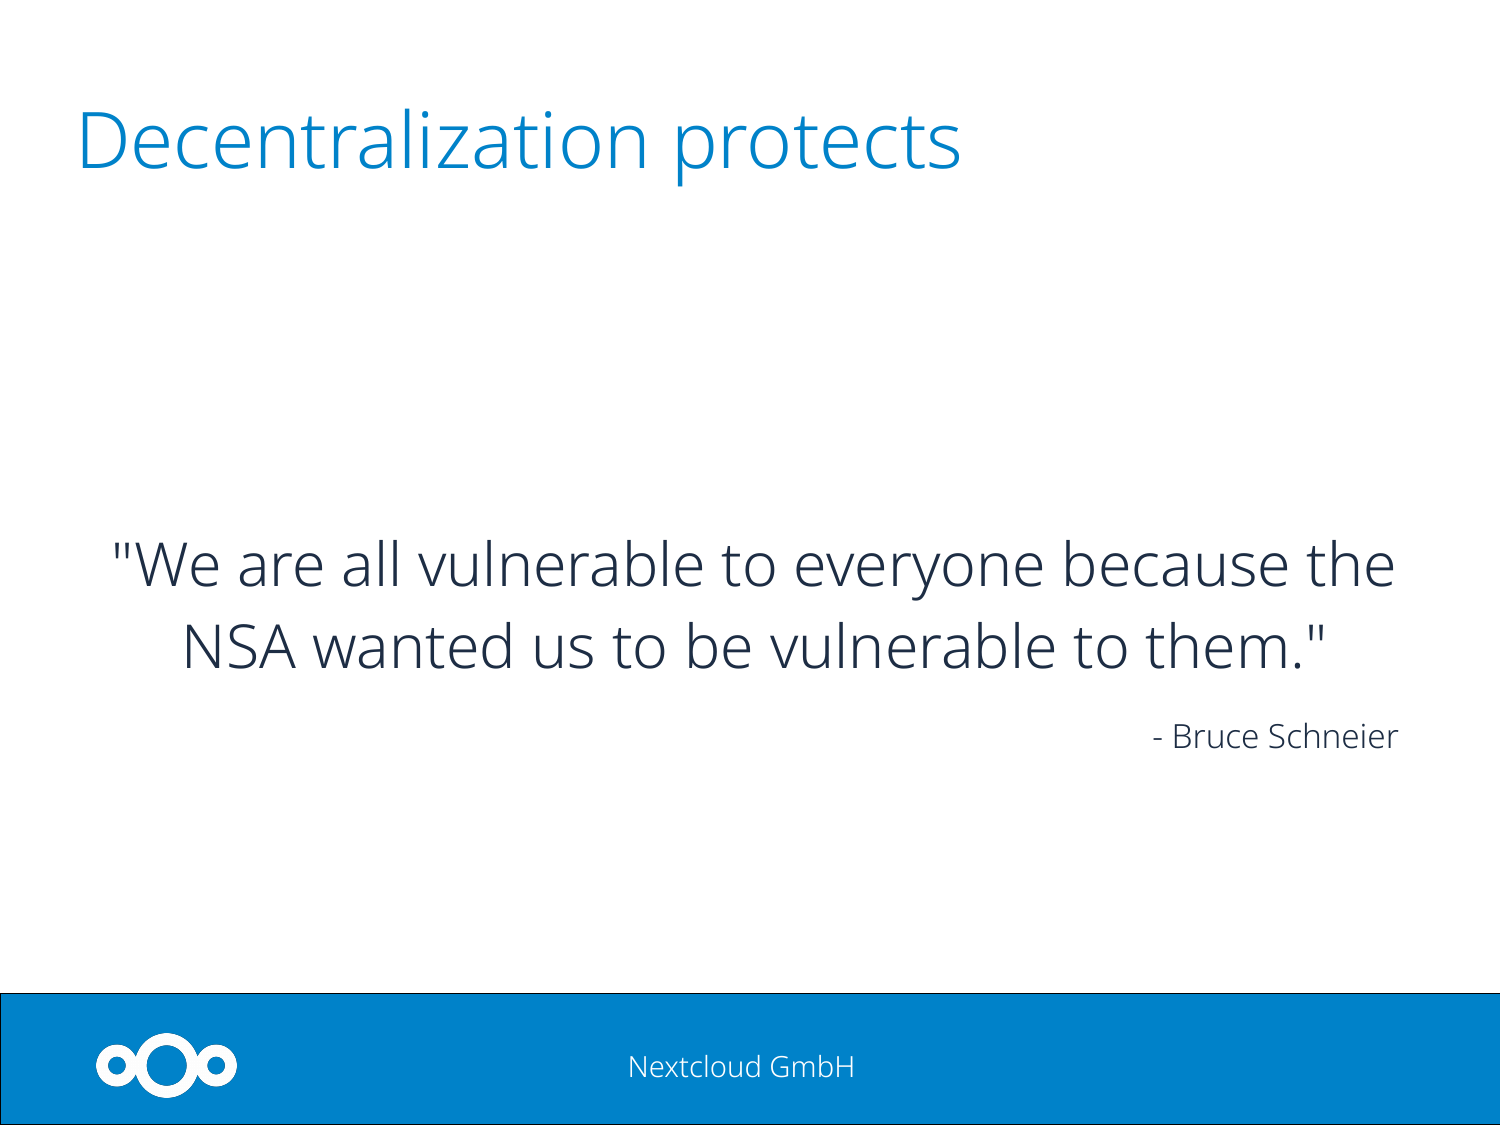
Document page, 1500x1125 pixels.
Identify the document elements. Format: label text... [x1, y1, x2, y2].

picture [96, 1033, 237, 1098]
list "We are all vulnerable to everyone because the NSA wanted us to be vulnerable to them." - Bruce Schneier [46, 254, 1465, 1026]
title Decentralization protects [74, 44, 1425, 233]
